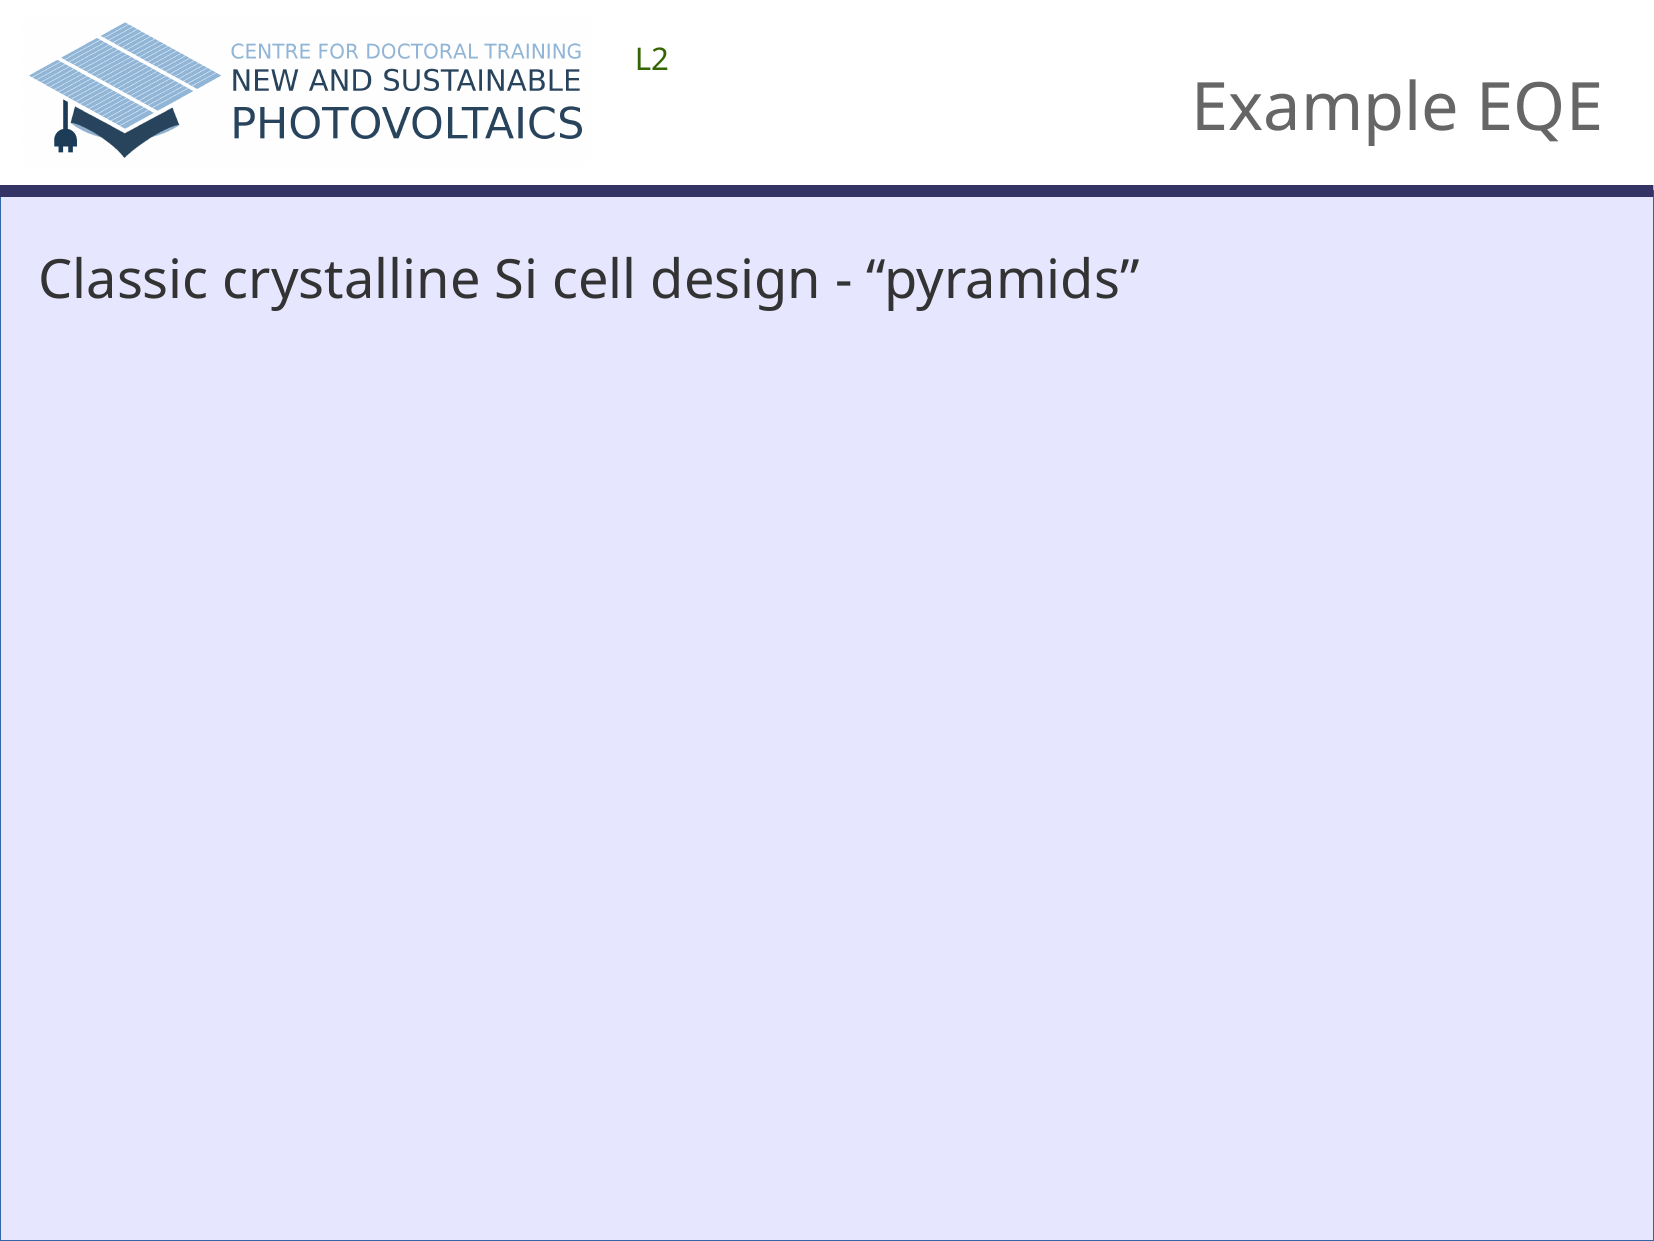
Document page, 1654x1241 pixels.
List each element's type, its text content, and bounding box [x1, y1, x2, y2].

picture [19, 17, 591, 166]
text_box Example EQE [708, 51, 1619, 142]
text_box L2 [620, 29, 880, 80]
text_box [0, 197, 1654, 1241]
text_box Classic crystalline Si cell design - “pyramids” [23, 233, 1607, 457]
